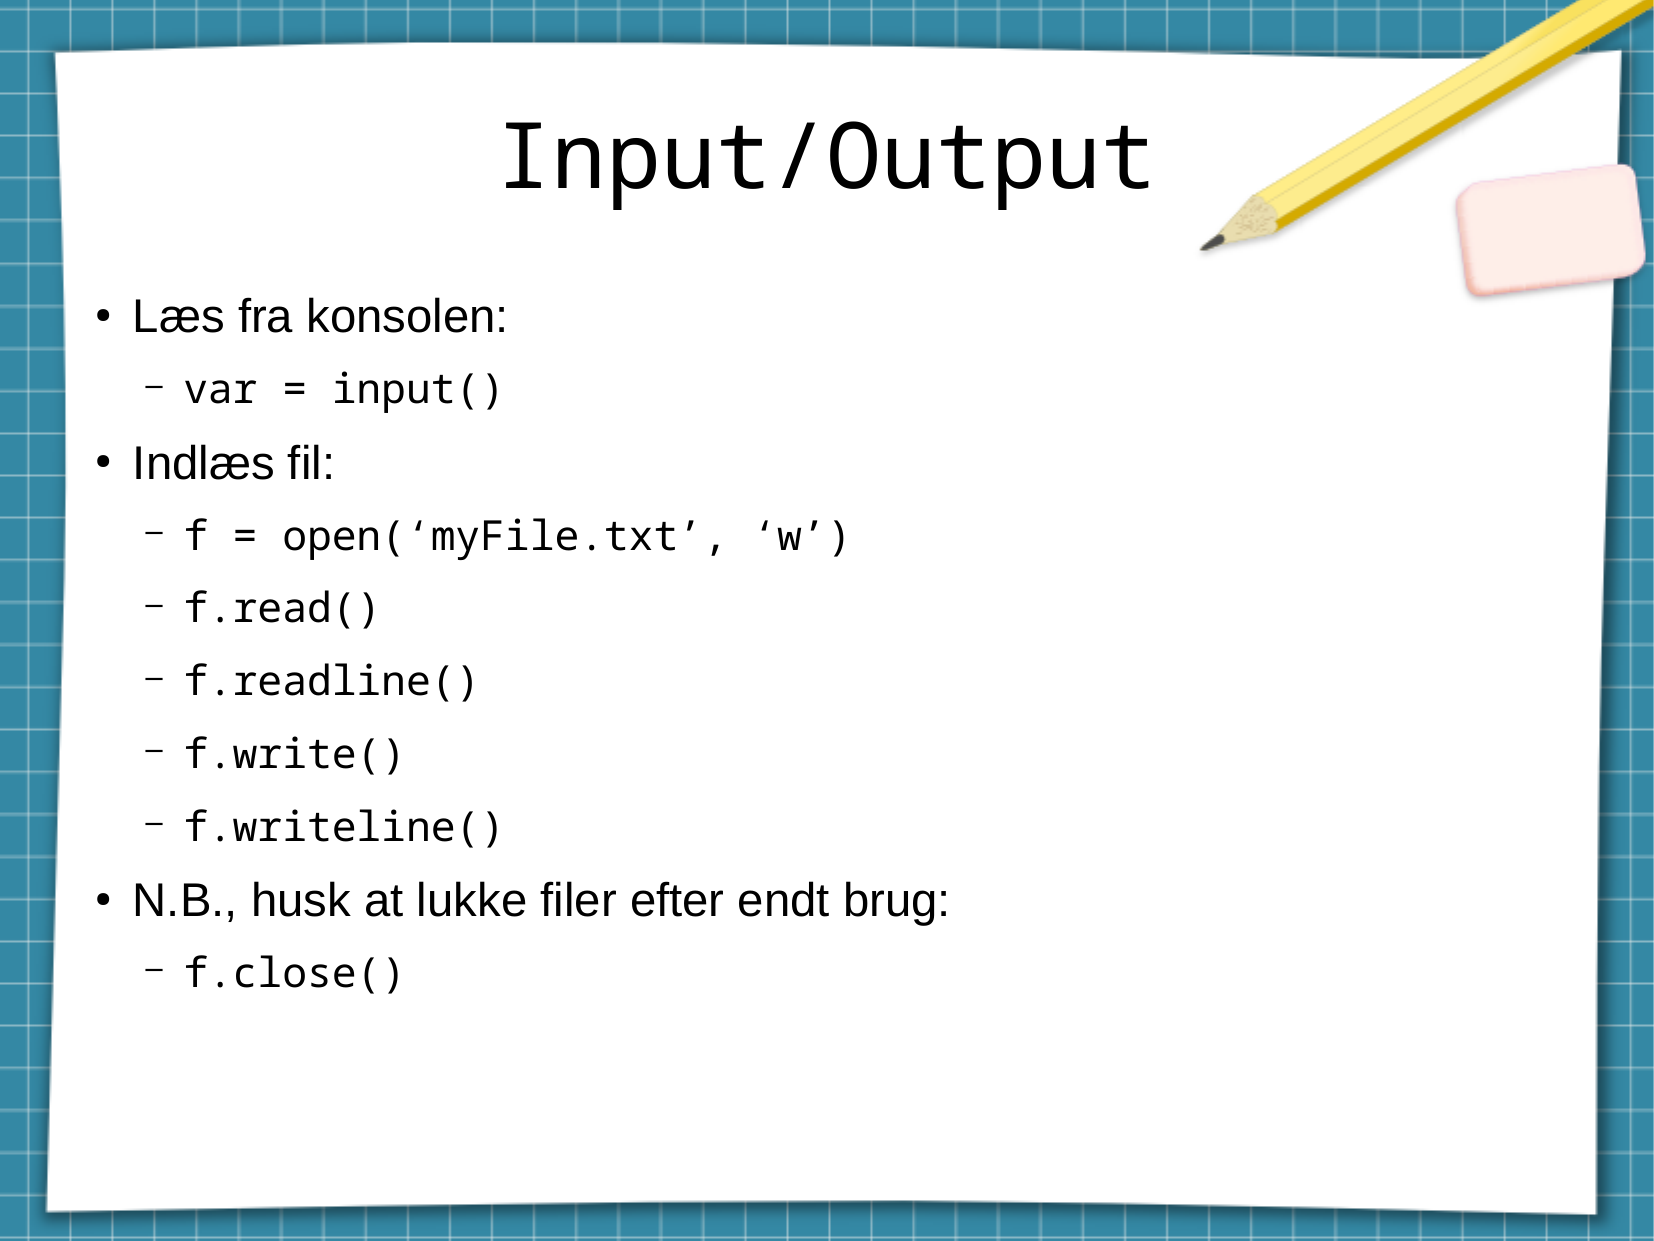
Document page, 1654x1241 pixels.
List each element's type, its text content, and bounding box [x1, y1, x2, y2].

picture [0, 0, 1654, 1241]
list Læs fra konsolen: var = input() Indlæs fil: f = open(‘myFile.txt’, ‘w’) f.read() f.readline() f.write() f.writeline() N.B., husk at lukke filer efter endt brug: f.close() [82, 290, 1571, 1010]
title Input/Output [82, 49, 1571, 257]
